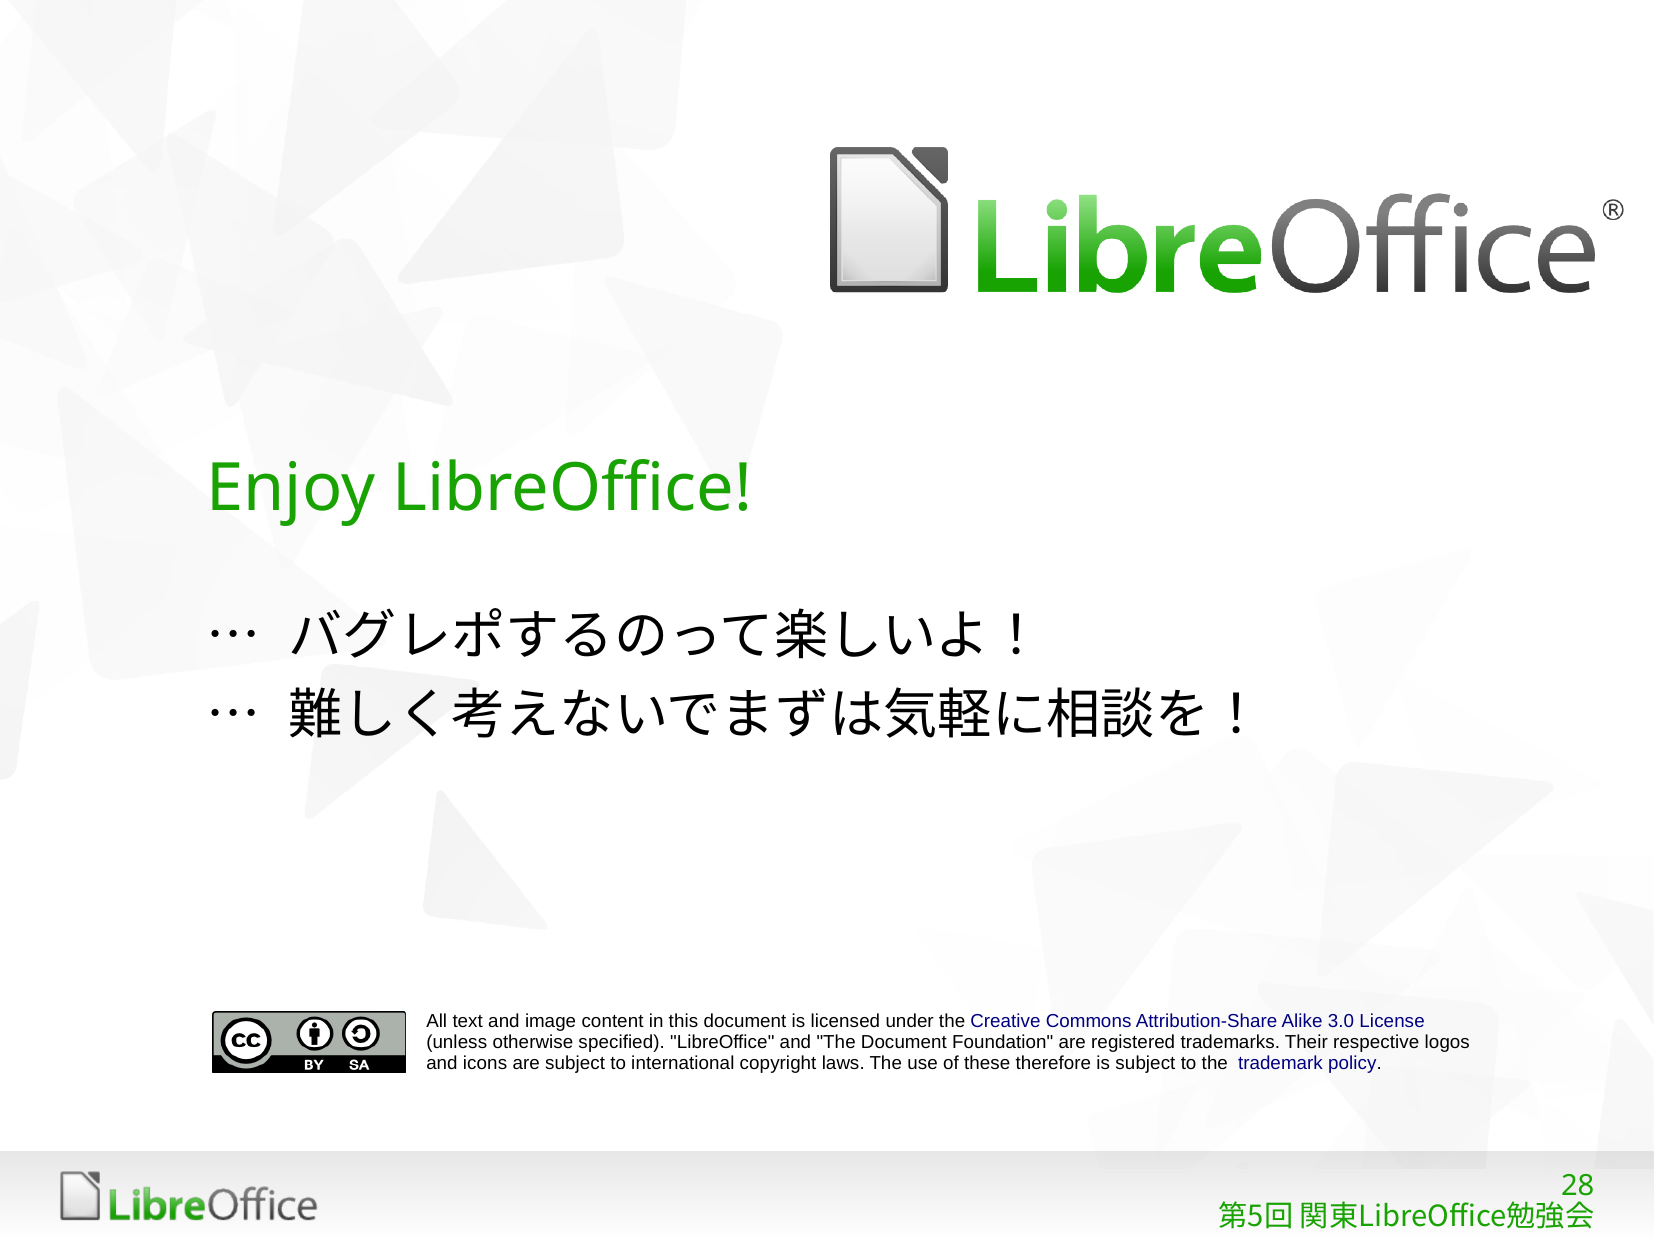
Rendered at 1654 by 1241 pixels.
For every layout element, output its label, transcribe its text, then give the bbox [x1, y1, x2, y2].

subtitle … バグレポするのって楽しいよ！ … 難しく考えないでまずは気軽に相談を！ [206, 591, 1477, 1241]
picture [41, 1152, 206, 1240]
picture [0, 0, 1654, 930]
picture [915, 548, 1654, 1169]
title Enjoy LibreOffice! [206, 395, 1477, 573]
